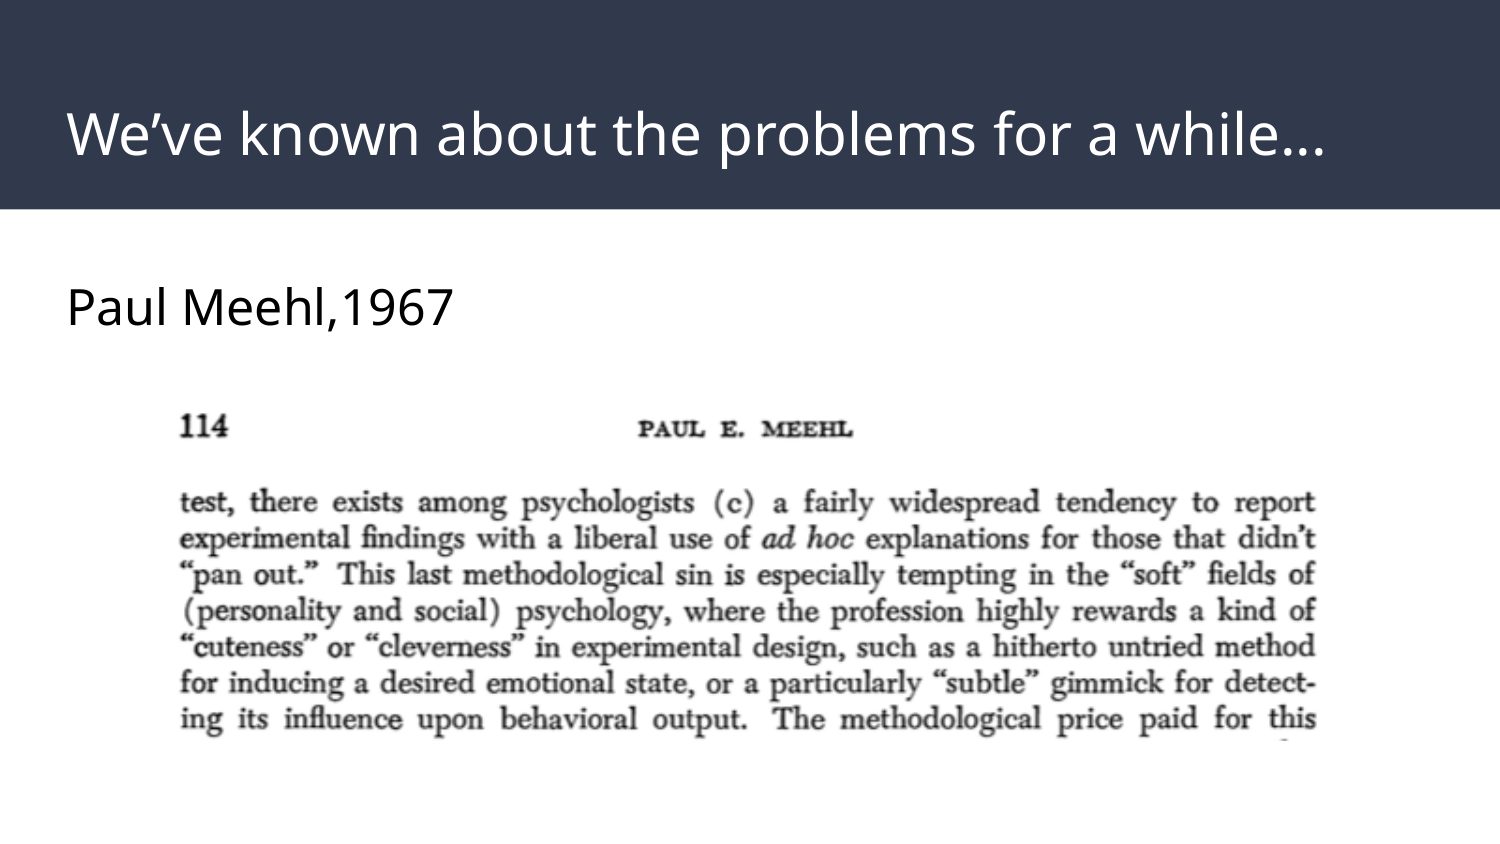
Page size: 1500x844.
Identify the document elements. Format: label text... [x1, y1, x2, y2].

title We’ve known about the problems for a while... [51, 82, 1449, 185]
picture [153, 397, 1347, 741]
text_box Paul Meehl,1967 [51, 260, 1105, 364]
